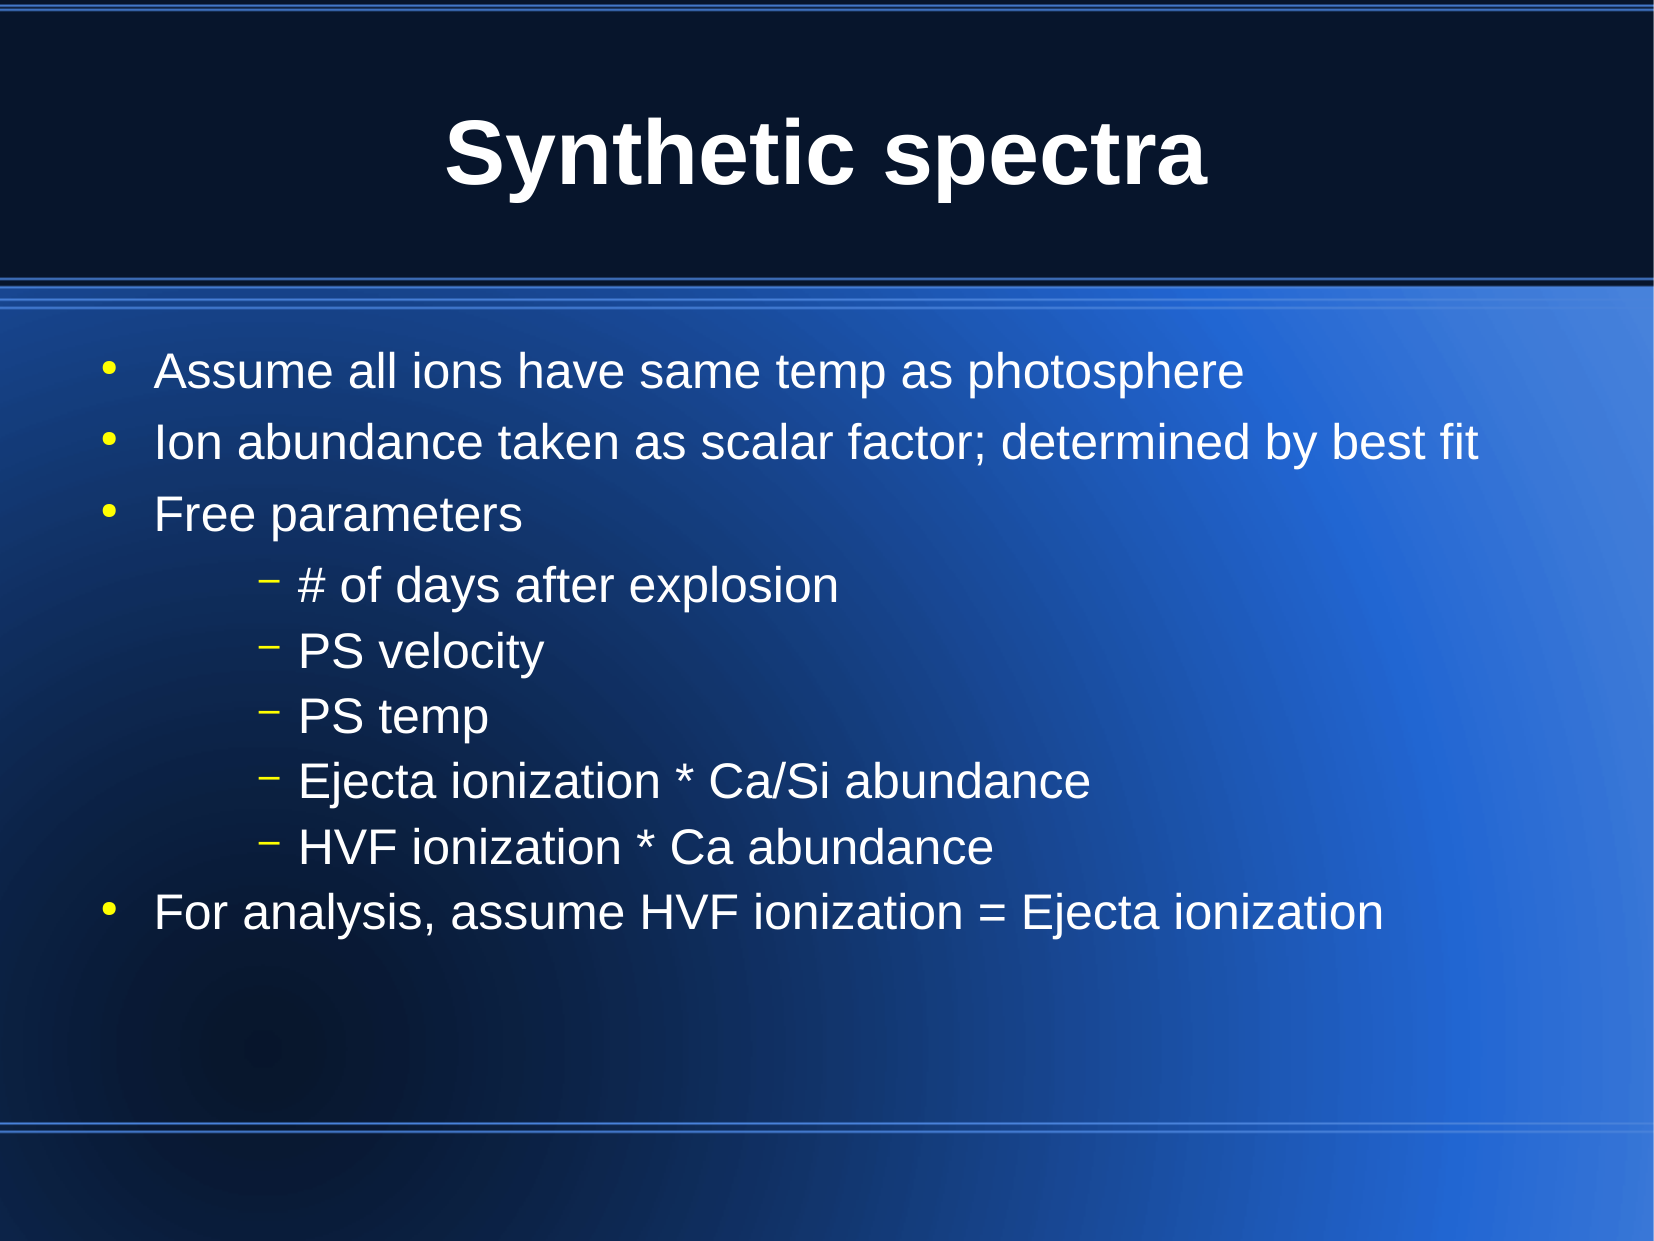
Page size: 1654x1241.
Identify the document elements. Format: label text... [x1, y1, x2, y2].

list Assume all ions have same temp as photosphere Ion abundance taken as scalar factor; determined by best fit Free parameters # of days after explosion PS velocity PS temp Ejecta ionization * Ca/Si abundance HVF ionization * Ca abundance For analysis, assume HVF ionization = Ejecta ionization [82, 355, 1571, 1075]
picture [0, 0, 1654, 1241]
title Synthetic spectra [82, 49, 1571, 257]
